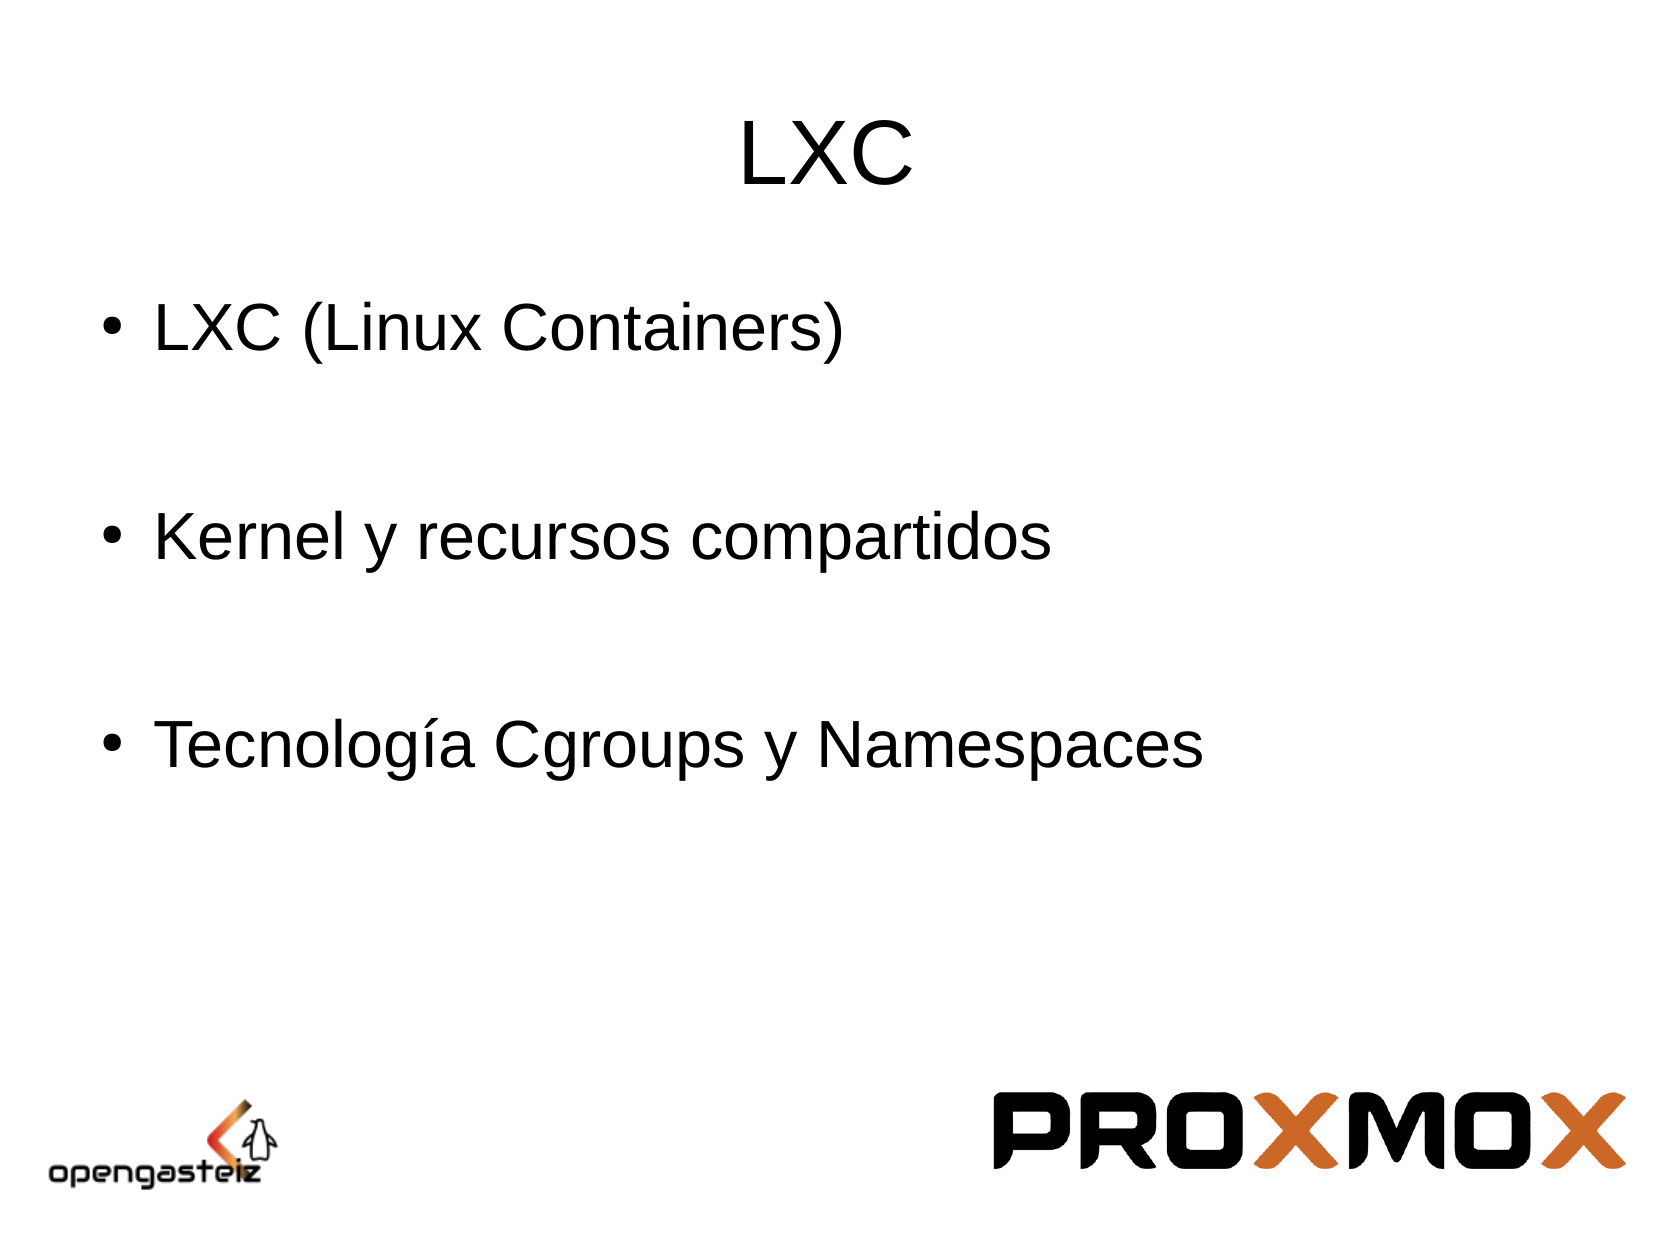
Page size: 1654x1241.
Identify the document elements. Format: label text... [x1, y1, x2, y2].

list LXC (Linux Containers) Kernel y recursos compartidos Tecnología Cgroups y Namespaces [82, 290, 1571, 1010]
picture [35, 1086, 297, 1201]
picture [988, 1034, 1631, 1217]
title LXC [82, 49, 1571, 257]
